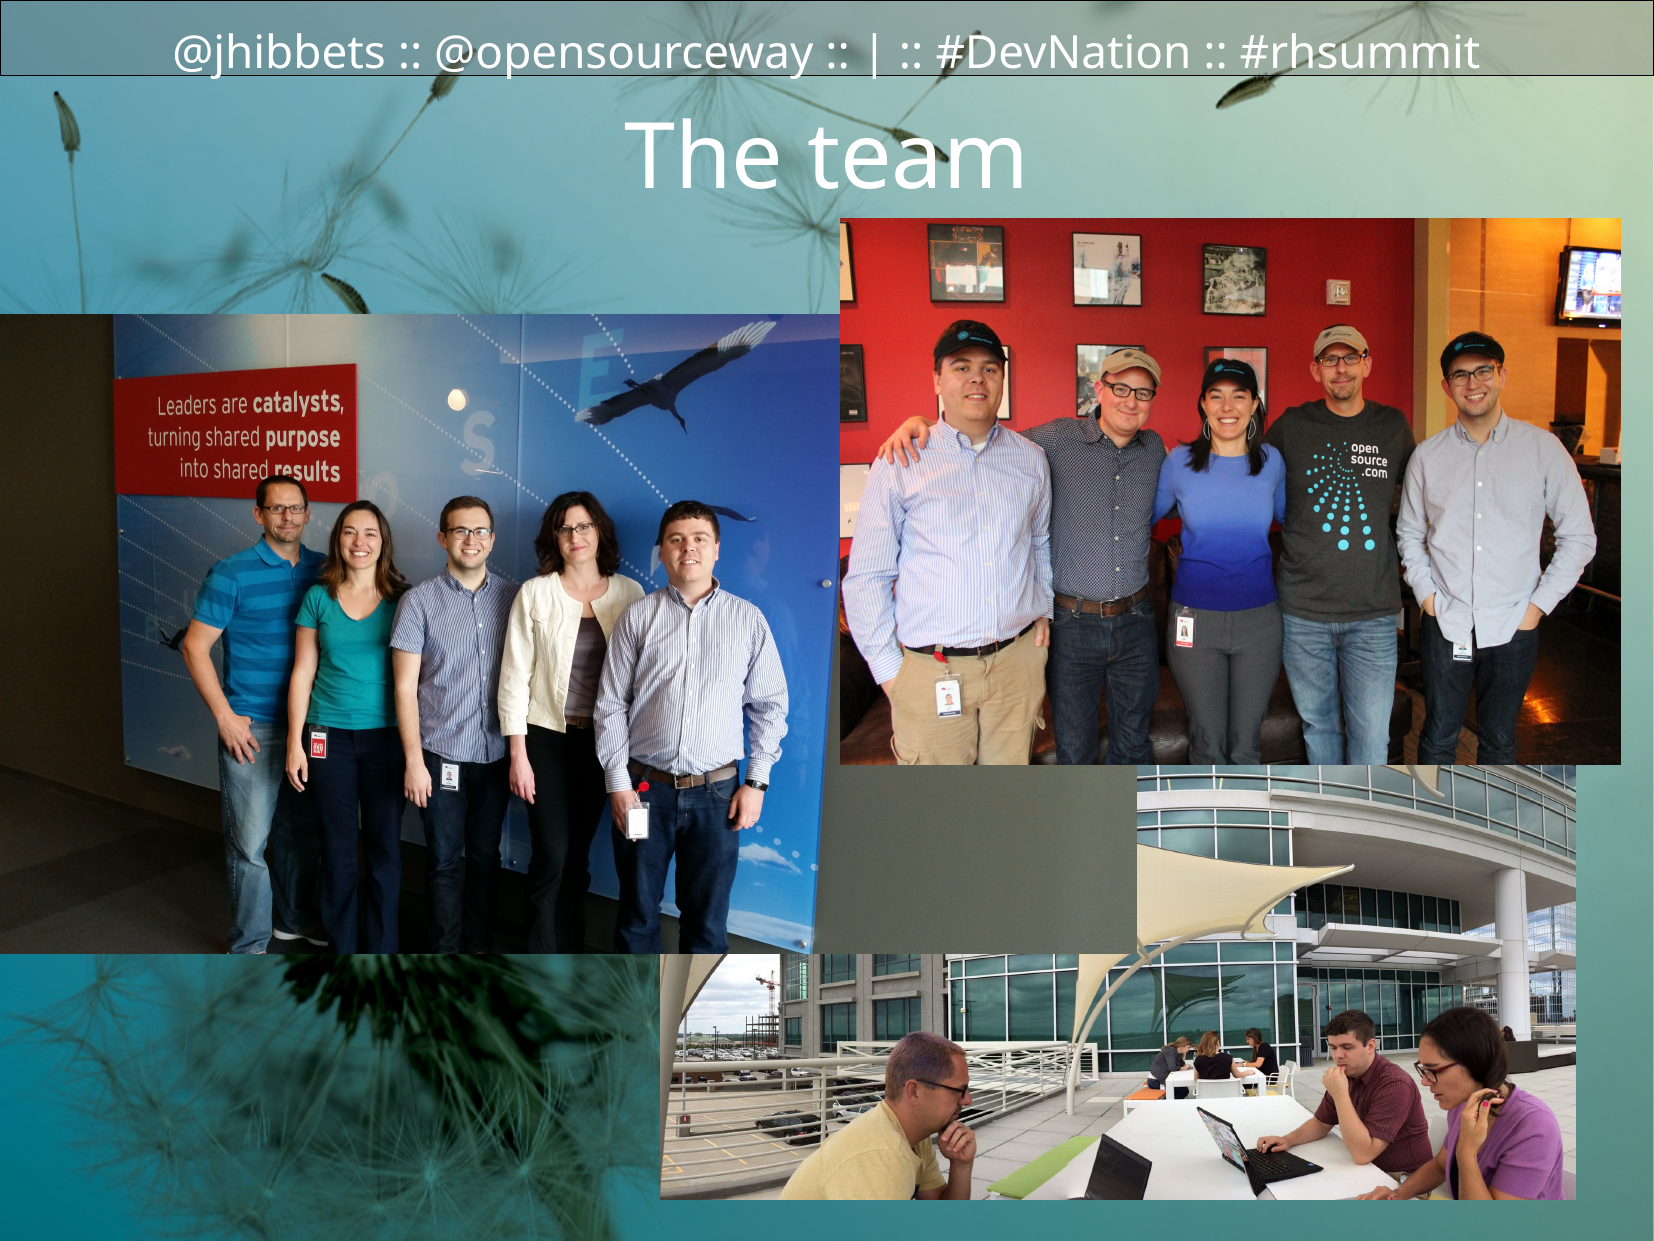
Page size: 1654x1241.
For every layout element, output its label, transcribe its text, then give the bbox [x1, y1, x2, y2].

picture [0, 76, 1654, 1241]
title The team [82, 49, 1571, 257]
